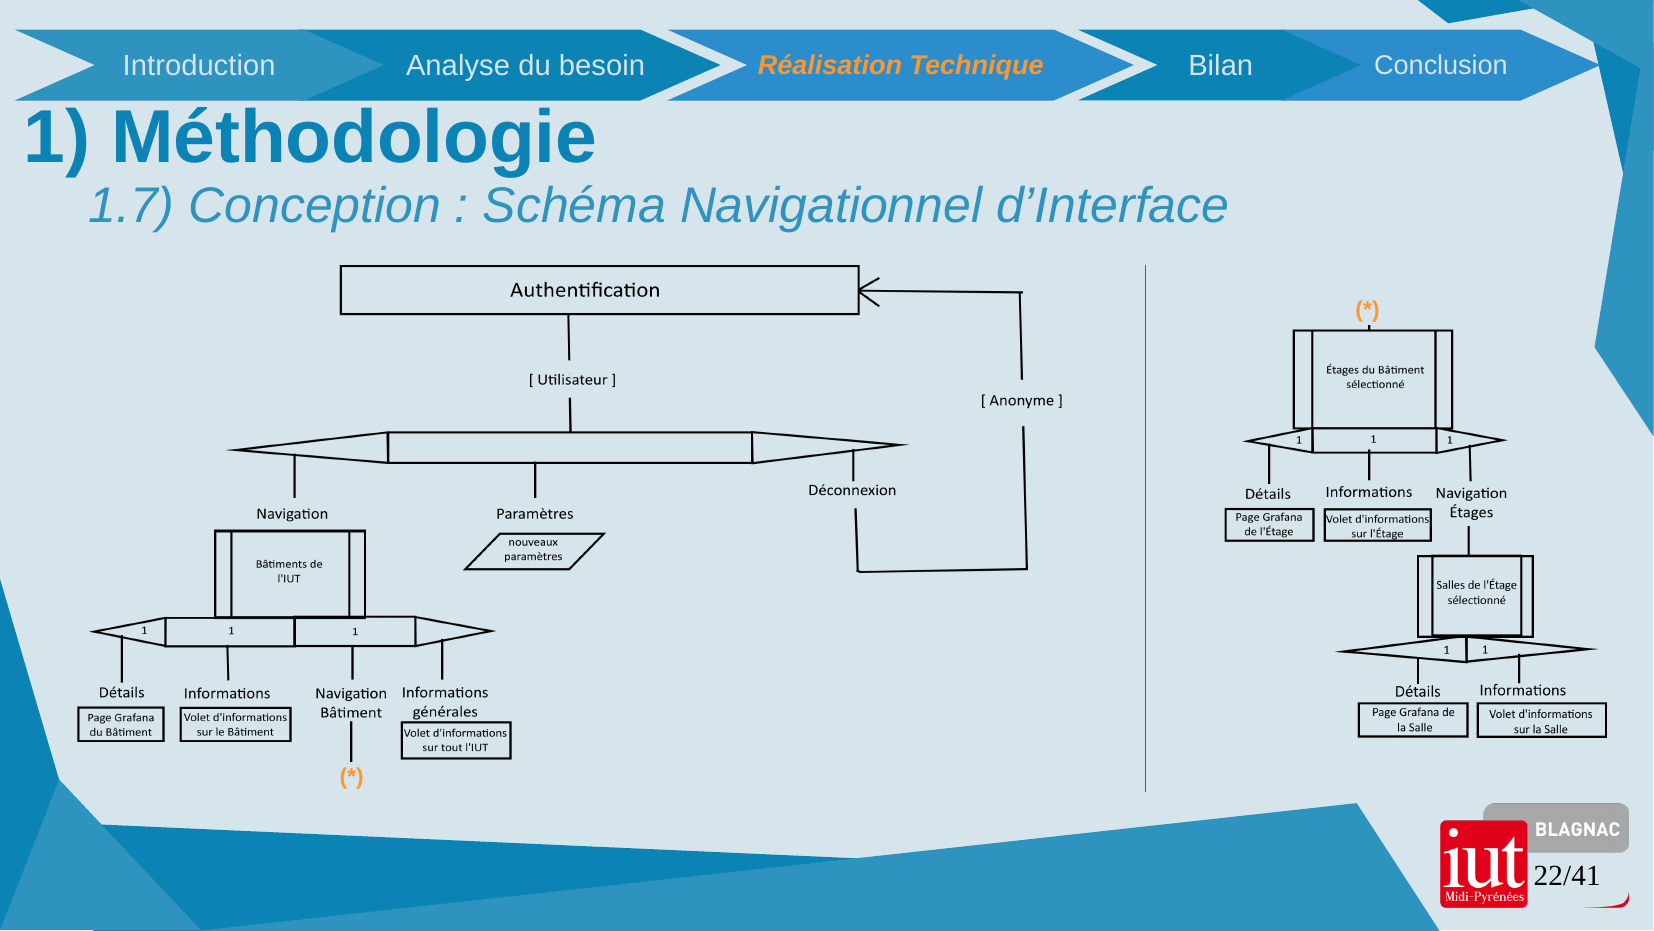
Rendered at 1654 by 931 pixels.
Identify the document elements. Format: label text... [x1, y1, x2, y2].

title 1) Méthodologie [23, 94, 1512, 179]
picture [1146, 265, 1642, 780]
picture [1440, 803, 1629, 908]
text_box Conclusion [1281, 29, 1601, 101]
text_box Introduction [14, 29, 384, 101]
text_box Réalisation Technique [667, 29, 1134, 101]
text_box Bilan [1077, 29, 1359, 101]
text_box (*) [1340, 289, 1406, 330]
title 1.7) Conception : Schéma Navigationnel d’Interface [88, 177, 1642, 234]
text_box (*) [324, 755, 396, 815]
picture [70, 265, 1145, 780]
text_box Analyse du besoin [305, 29, 721, 101]
